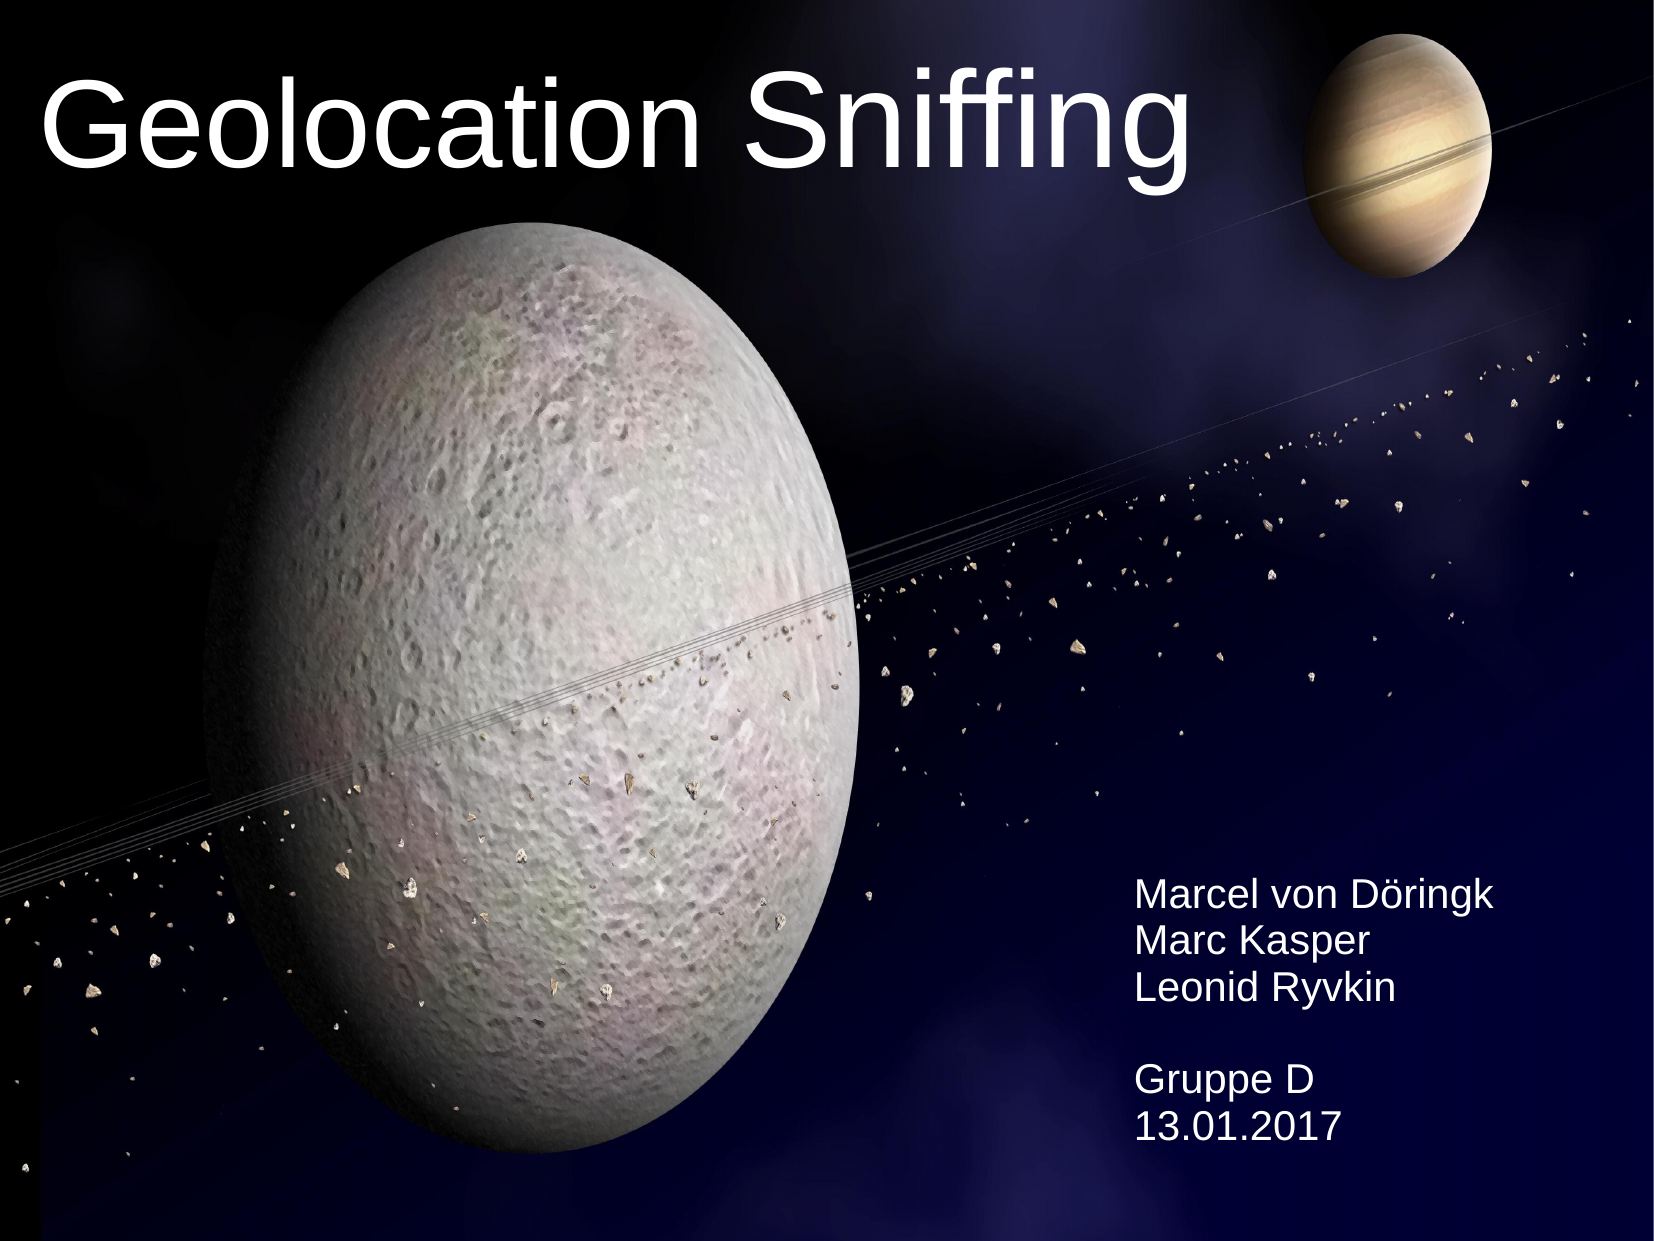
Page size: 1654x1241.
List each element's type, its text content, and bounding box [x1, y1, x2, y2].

subtitle Marcel von Döringk Marc Kasper Leonid Ryvkin Gruppe D 13.01.2017 [1133, 838, 1560, 1182]
text_box Geolocation Sniffing [23, 35, 1288, 237]
picture [0, 0, 1654, 1241]
